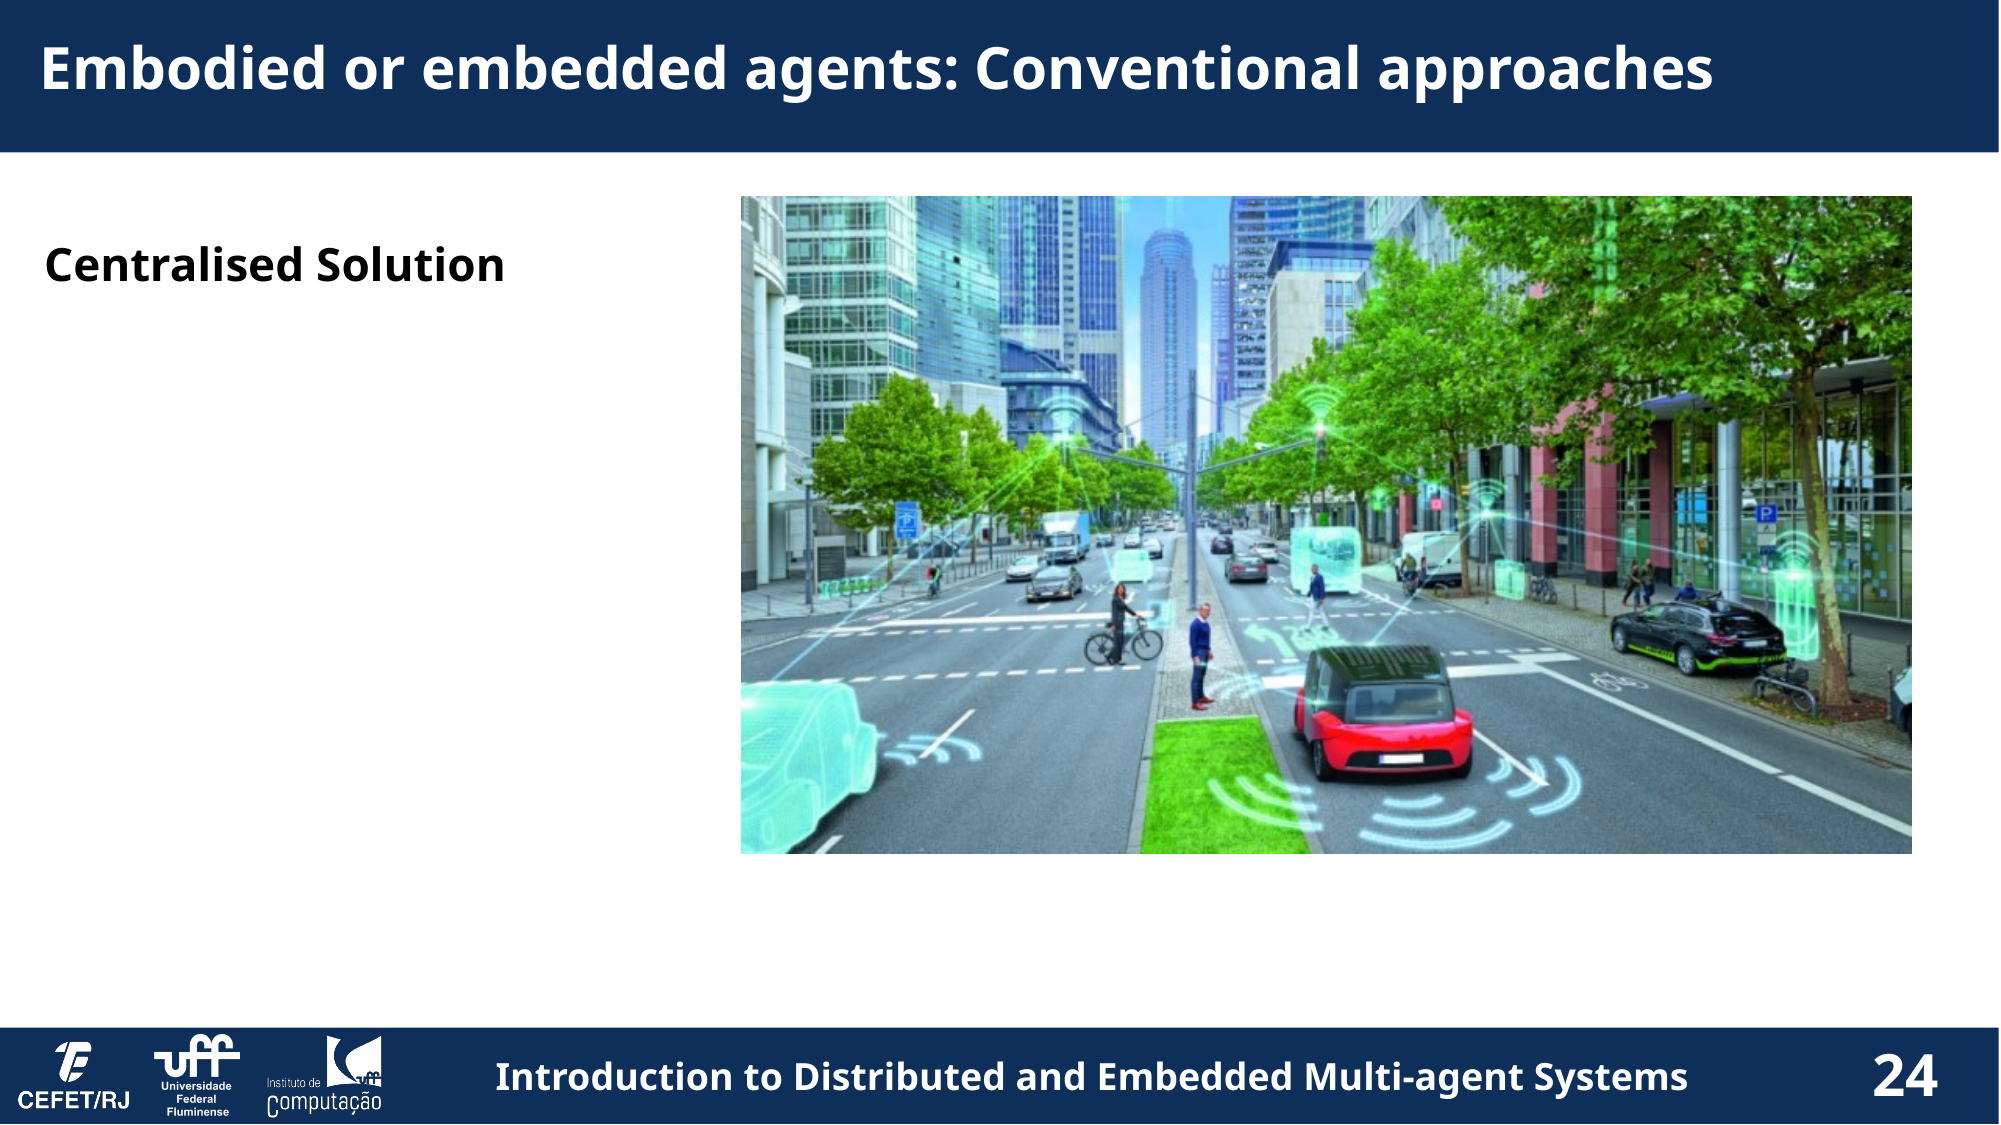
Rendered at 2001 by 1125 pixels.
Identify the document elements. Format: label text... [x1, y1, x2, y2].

picture [265, 1033, 383, 1118]
text_box Embodied or embedded agents: Conventional approaches [25, 23, 1998, 116]
text_box Centralised Solution [29, 228, 632, 943]
picture [741, 196, 1912, 854]
picture [153, 1033, 241, 1121]
picture [18, 1021, 129, 1125]
